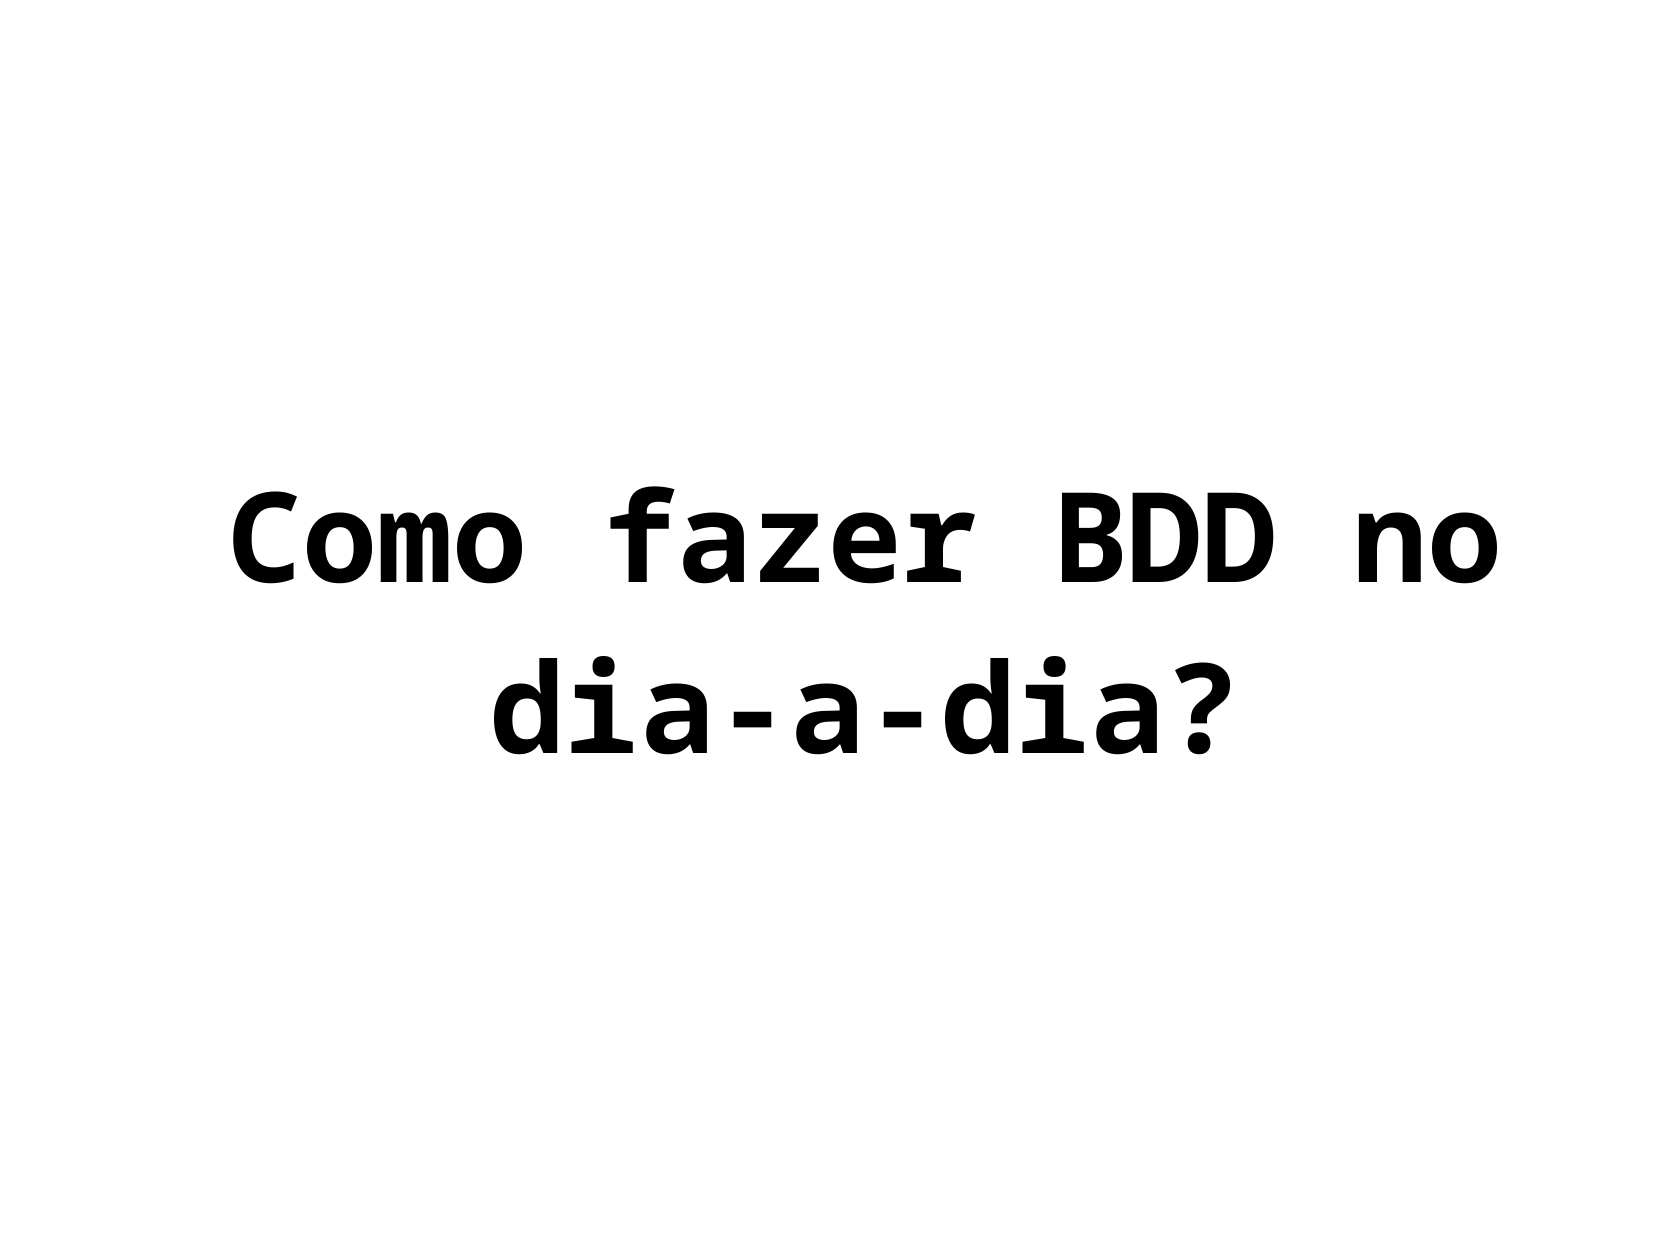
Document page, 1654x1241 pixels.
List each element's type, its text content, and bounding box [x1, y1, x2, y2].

text_box Como fazer BDD no dia-a-dia? [171, 441, 1559, 754]
